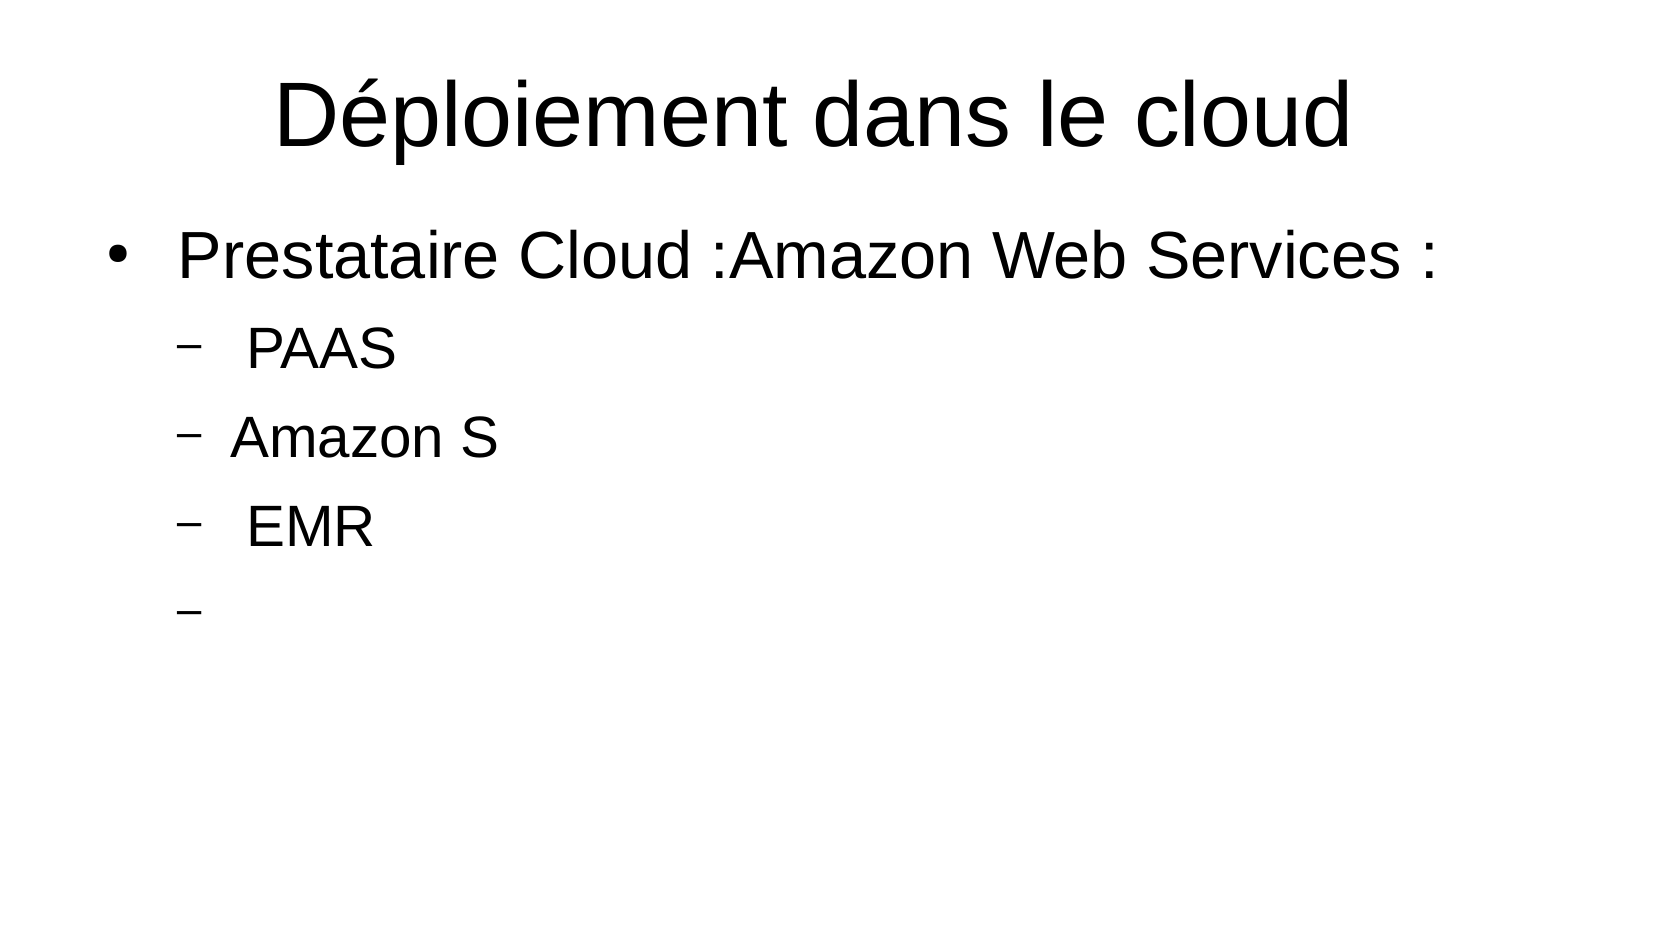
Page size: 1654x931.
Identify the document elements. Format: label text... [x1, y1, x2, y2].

list Prestataire Cloud :Amazon Web Services : PAAS Amazon S EMR [88, 217, 1577, 758]
title Déploiement dans le cloud [82, 37, 1571, 193]
